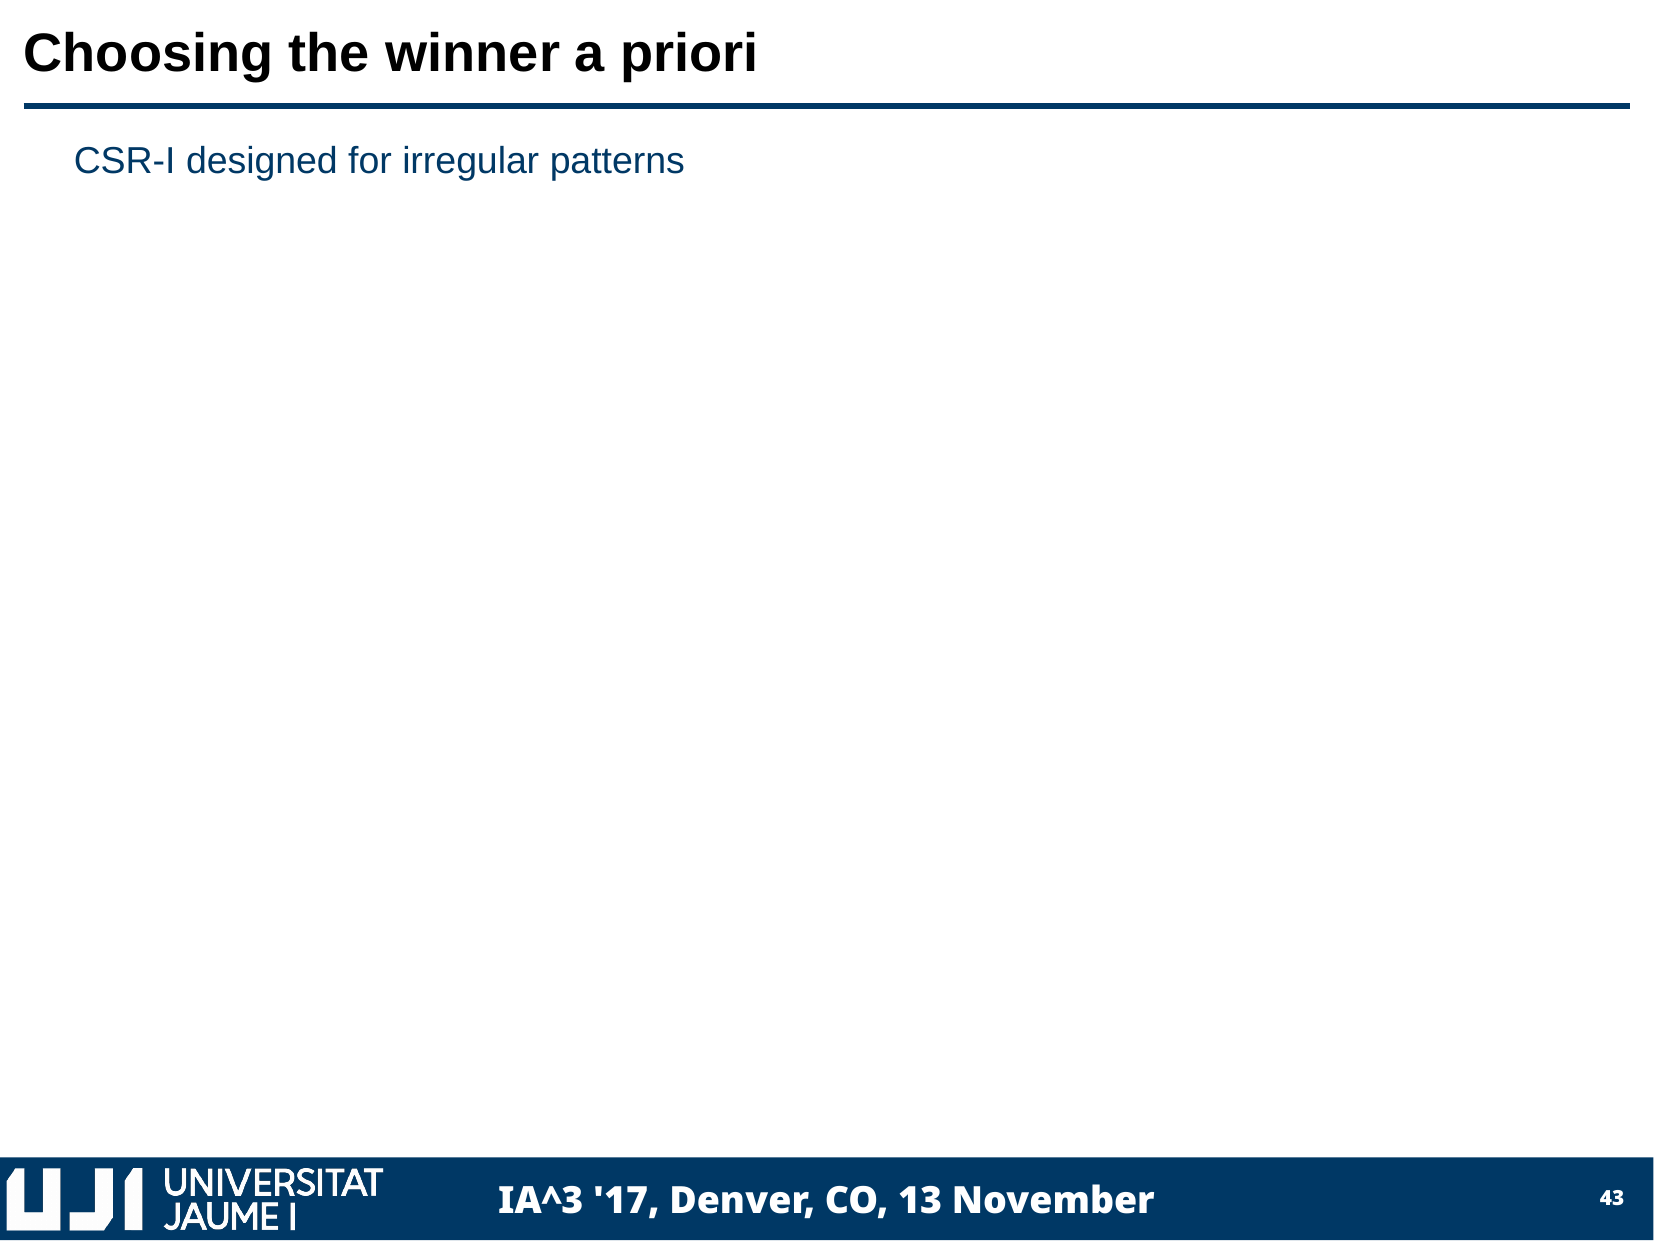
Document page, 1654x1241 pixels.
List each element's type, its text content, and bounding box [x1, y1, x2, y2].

title Choosing the winner a priori [23, 0, 1630, 107]
text_box CSR-I designed for irregular patterns [59, 132, 701, 190]
picture [0, 1158, 390, 1241]
